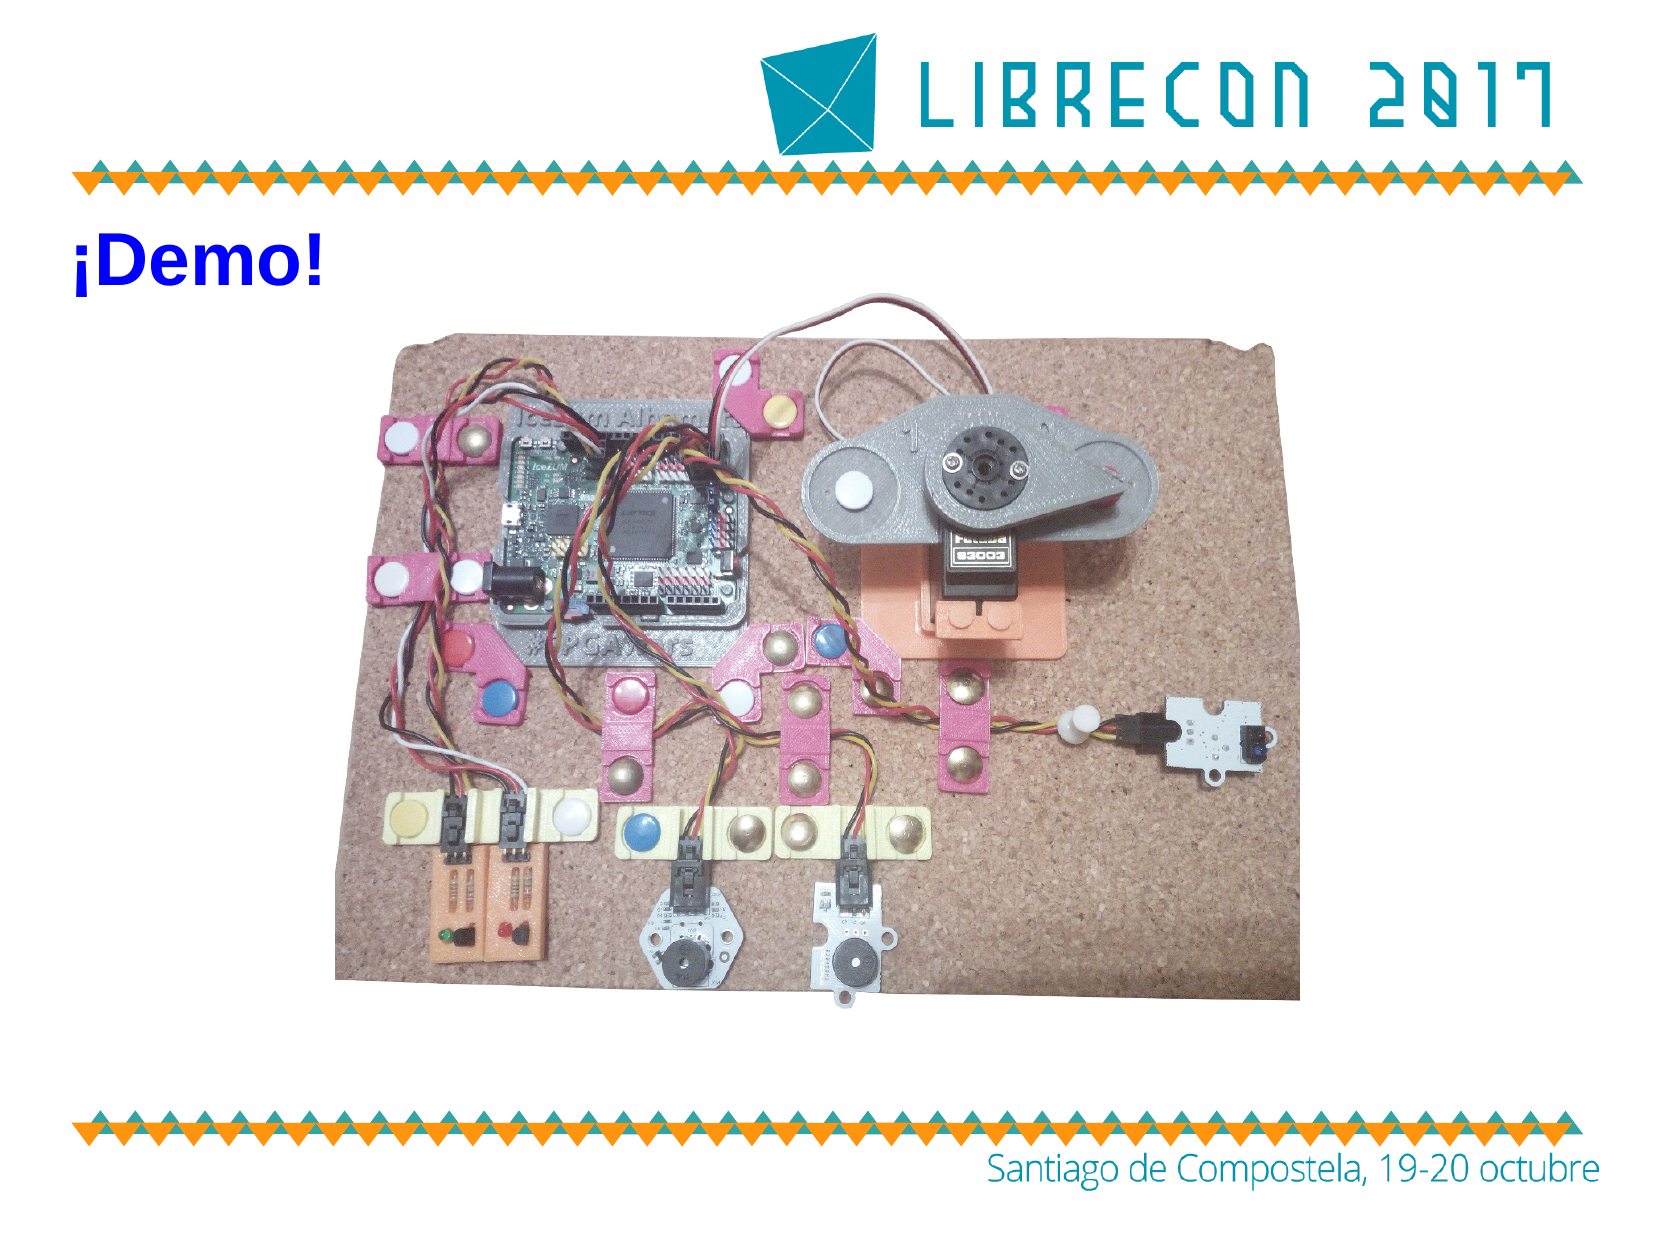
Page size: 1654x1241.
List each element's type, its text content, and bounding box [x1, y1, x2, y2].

picture [744, 13, 1571, 164]
picture [335, 283, 1300, 1028]
text_box ¡Demo! [42, 210, 355, 319]
picture [968, 1133, 1617, 1199]
